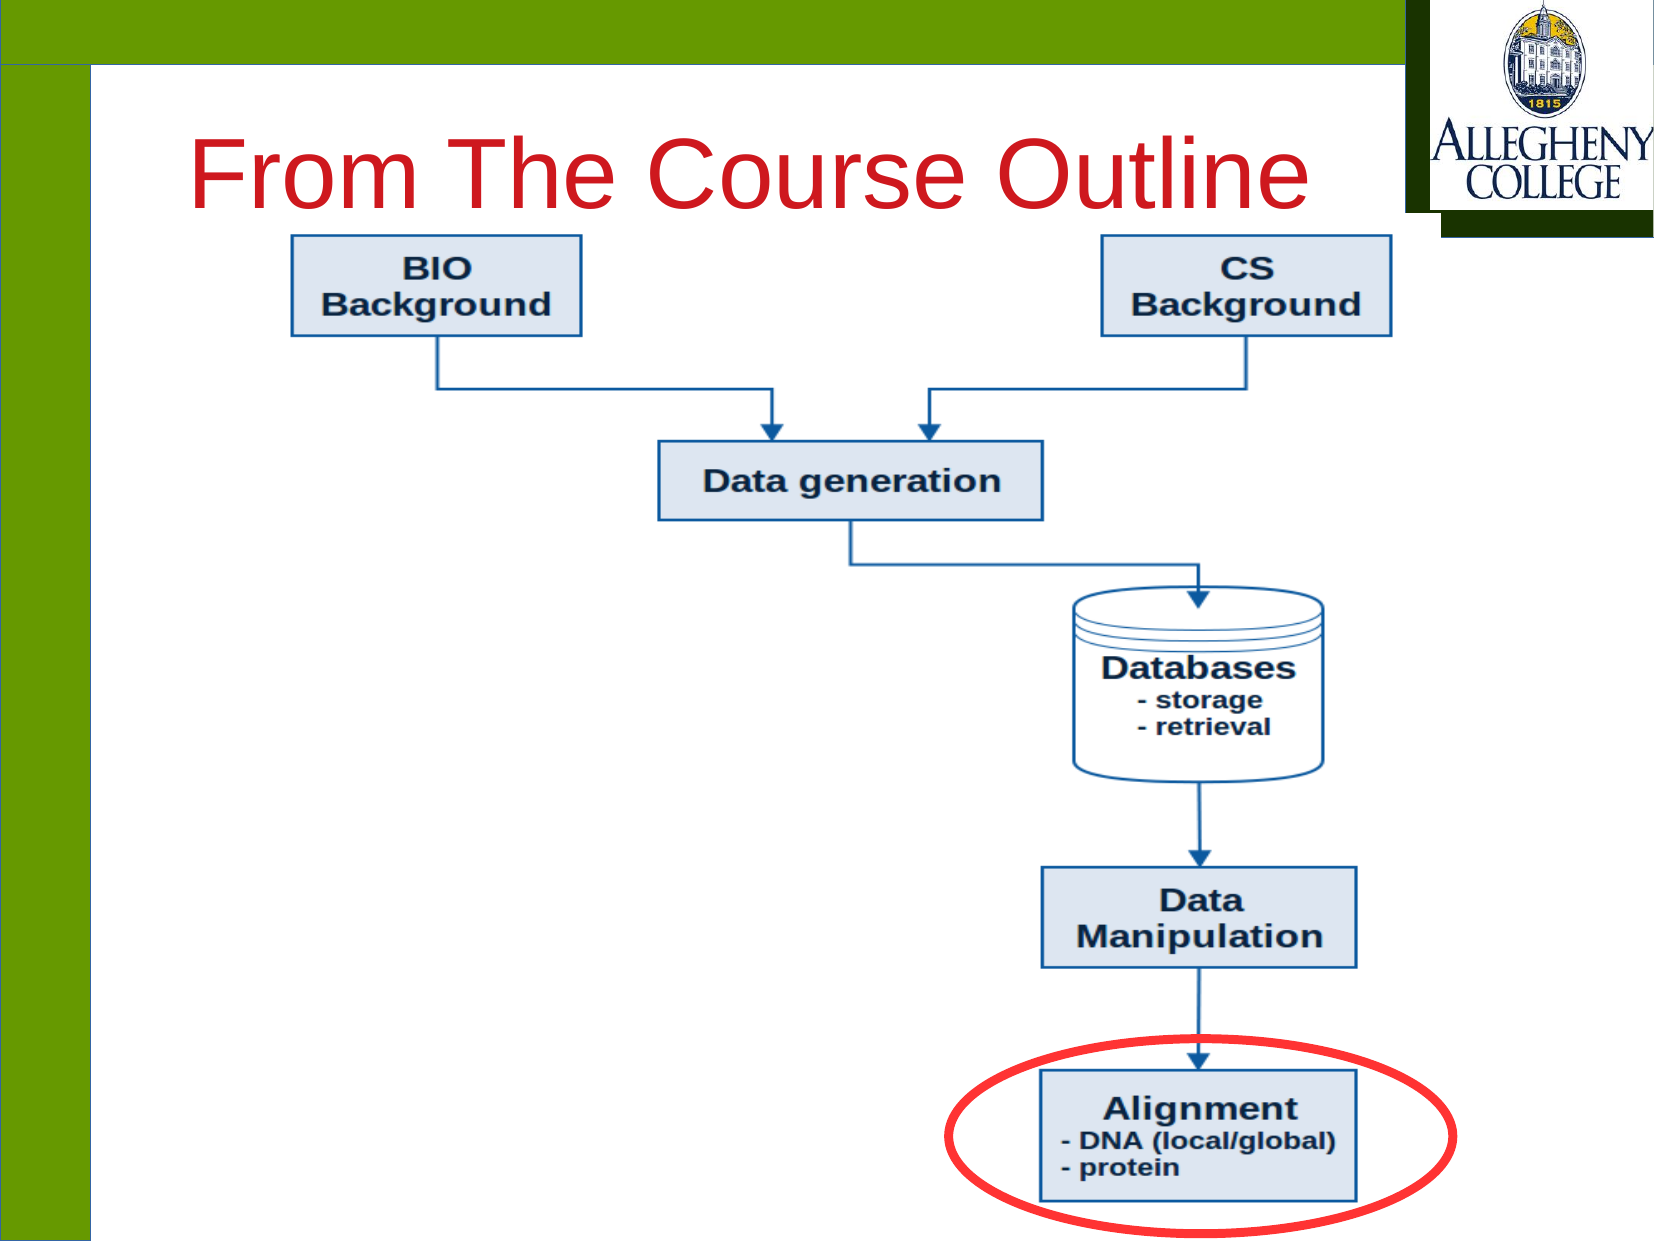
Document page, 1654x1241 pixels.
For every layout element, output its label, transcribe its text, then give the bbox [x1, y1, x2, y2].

text_box From The Course Outline [75, 87, 1425, 250]
picture [1297, 1174, 1441, 1232]
picture [261, 213, 1441, 1232]
picture [954, 1044, 1441, 1229]
picture [1430, 0, 1654, 210]
text_box [0, 0, 1654, 1241]
